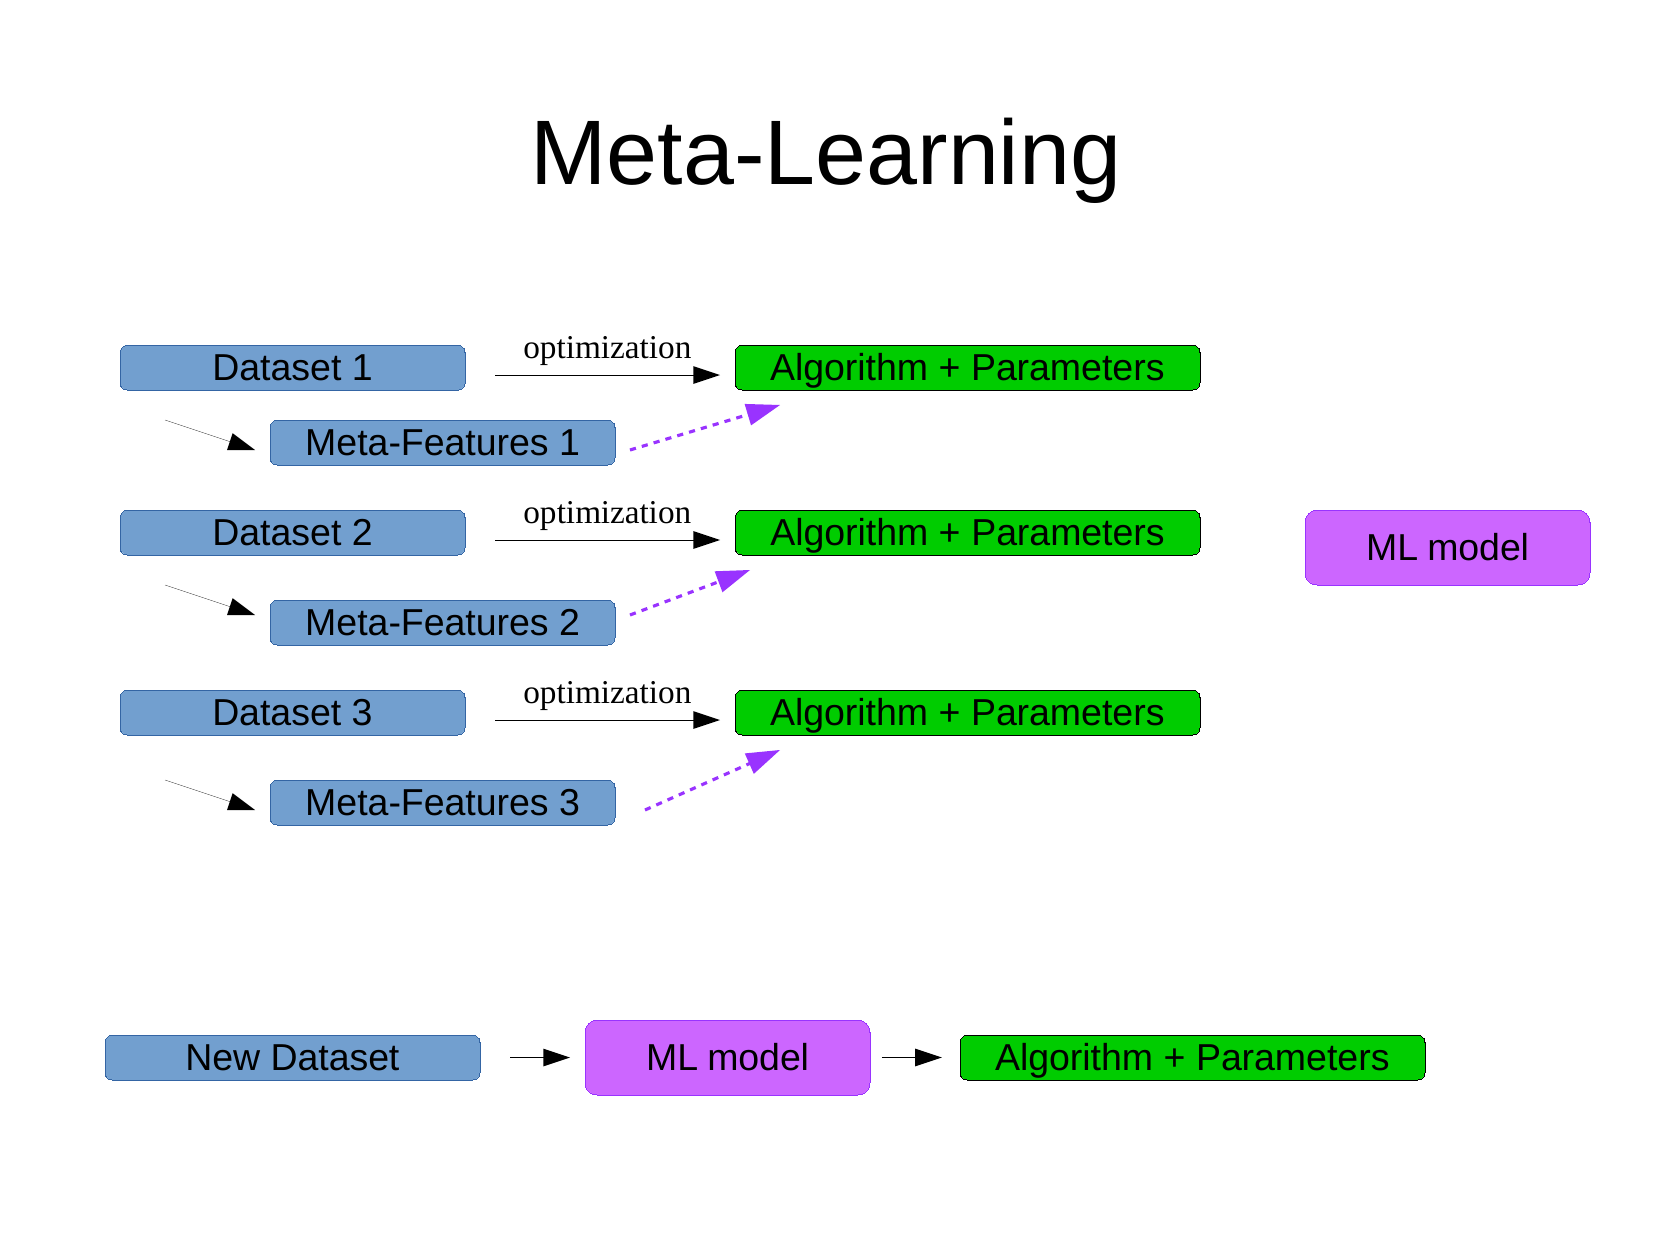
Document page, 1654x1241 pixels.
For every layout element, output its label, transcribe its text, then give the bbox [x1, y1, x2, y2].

text_box ML model [585, 1020, 871, 1096]
text_box Meta-Features 1 [270, 420, 616, 466]
title Meta-Learning [82, 49, 1571, 257]
text_box Algorithm + Parameters [960, 1035, 1426, 1081]
text_box Algorithm + Parameters [735, 510, 1201, 556]
text_box New Dataset [105, 1035, 481, 1081]
text_box Dataset 3 [120, 690, 466, 736]
text_box Dataset 1 [120, 345, 466, 391]
text_box Dataset 2 [120, 510, 466, 556]
text_box Meta-Features 3 [270, 780, 616, 826]
text_box ML model [1305, 510, 1591, 586]
text_box Algorithm + Parameters [735, 345, 1201, 391]
text_box Meta-Features 2 [270, 600, 616, 646]
text_box Algorithm + Parameters [735, 690, 1201, 736]
